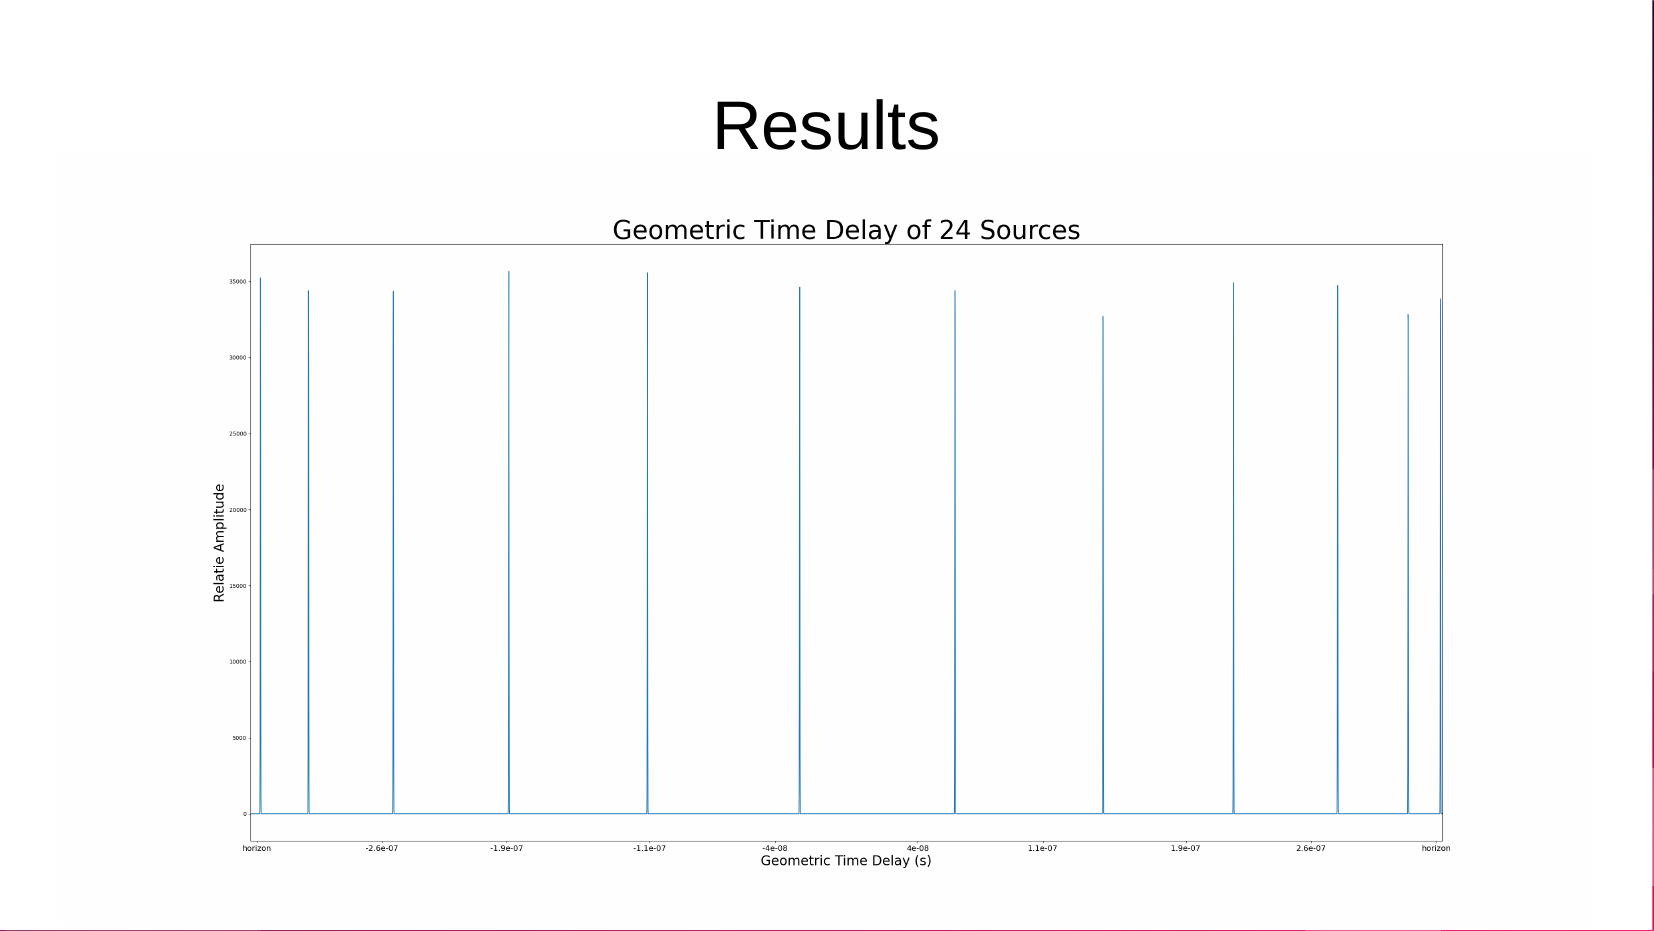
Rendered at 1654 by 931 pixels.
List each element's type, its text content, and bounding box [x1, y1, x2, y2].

picture [58, 151, 1596, 926]
title Results [88, 44, 1565, 151]
